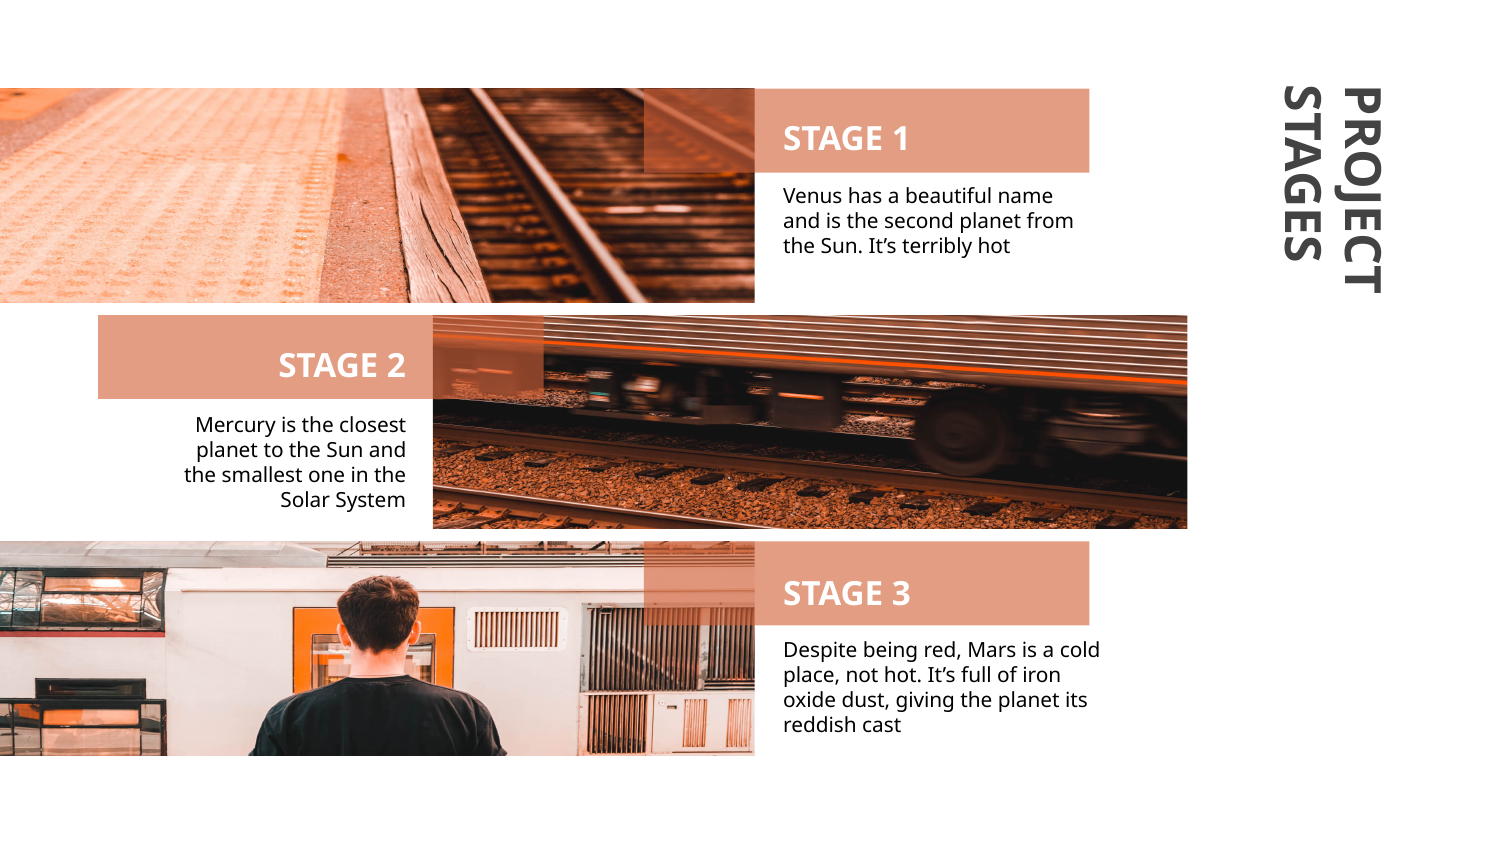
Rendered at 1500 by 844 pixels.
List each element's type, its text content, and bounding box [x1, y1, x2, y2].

subtitle Venus has a beautiful name and is the second planet from the Sun. It’s terribly hot [768, 173, 1090, 351]
text_box [643, 88, 1090, 173]
title STAGE 1 [768, 108, 1198, 173]
picture [432, 315, 1188, 529]
title STAGE 3 [768, 563, 1175, 627]
title STAGE 2 [57, 335, 422, 399]
subtitle Despite being red, Mars is a cold place, not hot. It’s full of iron oxide dust, giving the planet its reddish cast [768, 627, 1132, 804]
subtitle Mercury is the closest planet to the Sun and the smallest one in the Solar System [150, 399, 422, 521]
picture [0, 88, 755, 303]
text_box [98, 315, 544, 399]
title PROJECT STAGES [1295, 69, 1376, 472]
picture [0, 541, 755, 756]
text_box [643, 541, 1090, 626]
